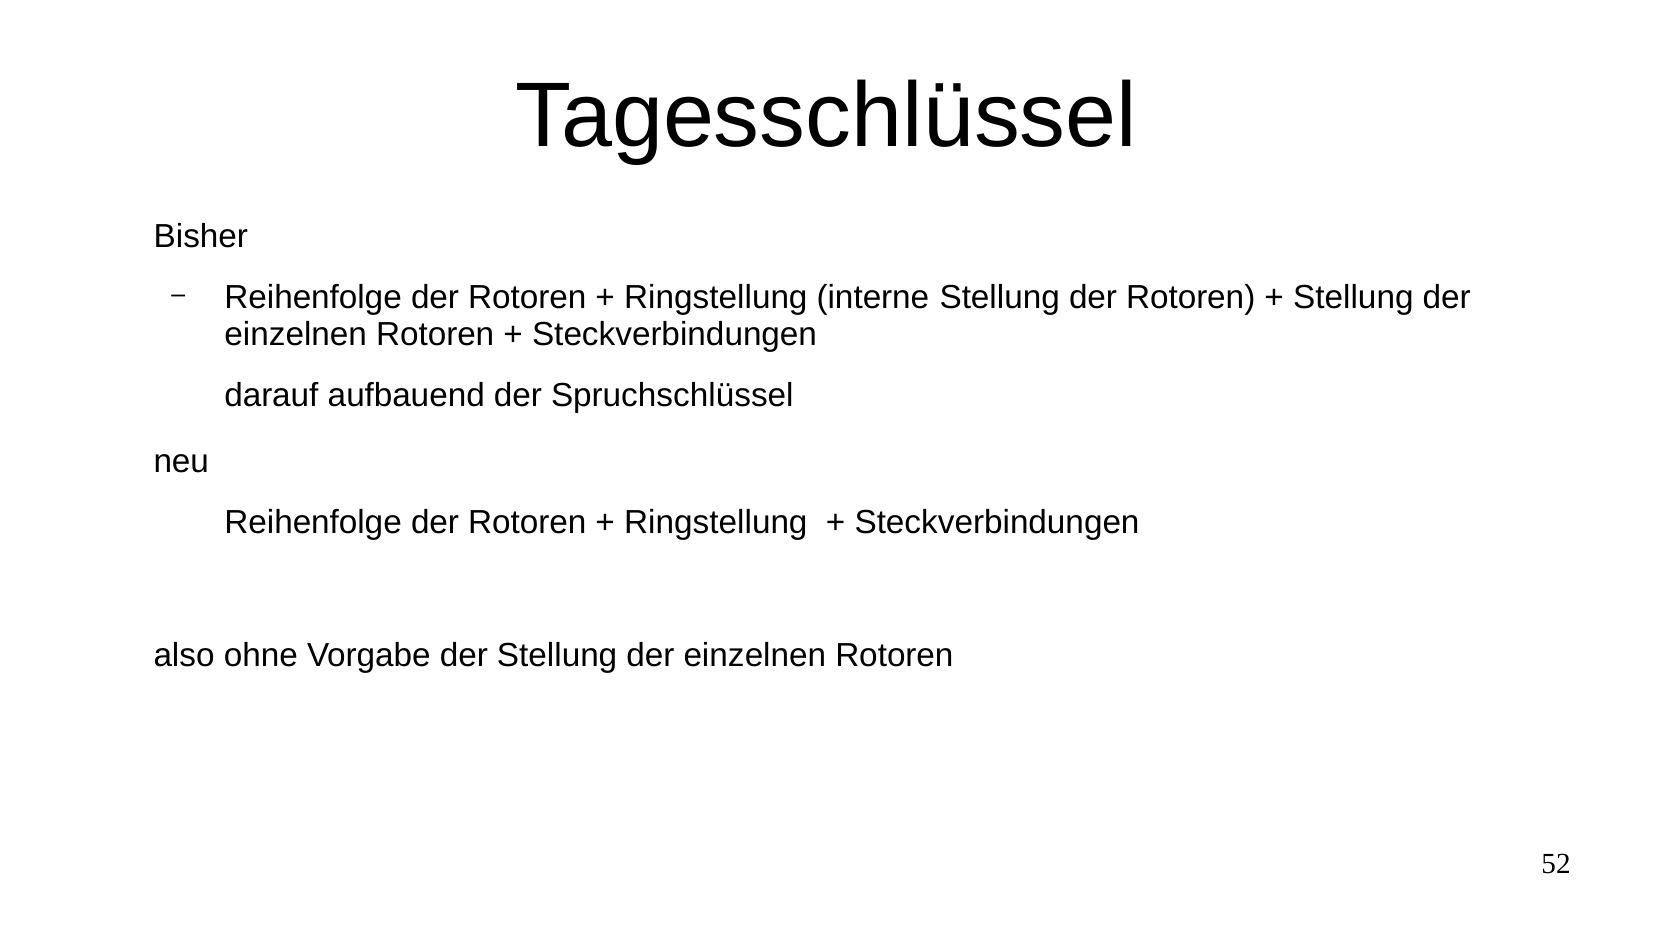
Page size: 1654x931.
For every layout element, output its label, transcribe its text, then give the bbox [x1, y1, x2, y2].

list Bisher Reihenfolge der Rotoren + Ringstellung (interne Stellung der Rotoren) + Stellung der einzelnen Rotoren + Steckverbindungen darauf aufbauend der Spruchschlüssel neu Reihenfolge der Rotoren + Ringstellung + Steckverbindungen also ohne Vorgabe der Stellung der einzelnen Rotoren [82, 217, 1571, 758]
title Tagesschlüssel [82, 37, 1571, 193]
